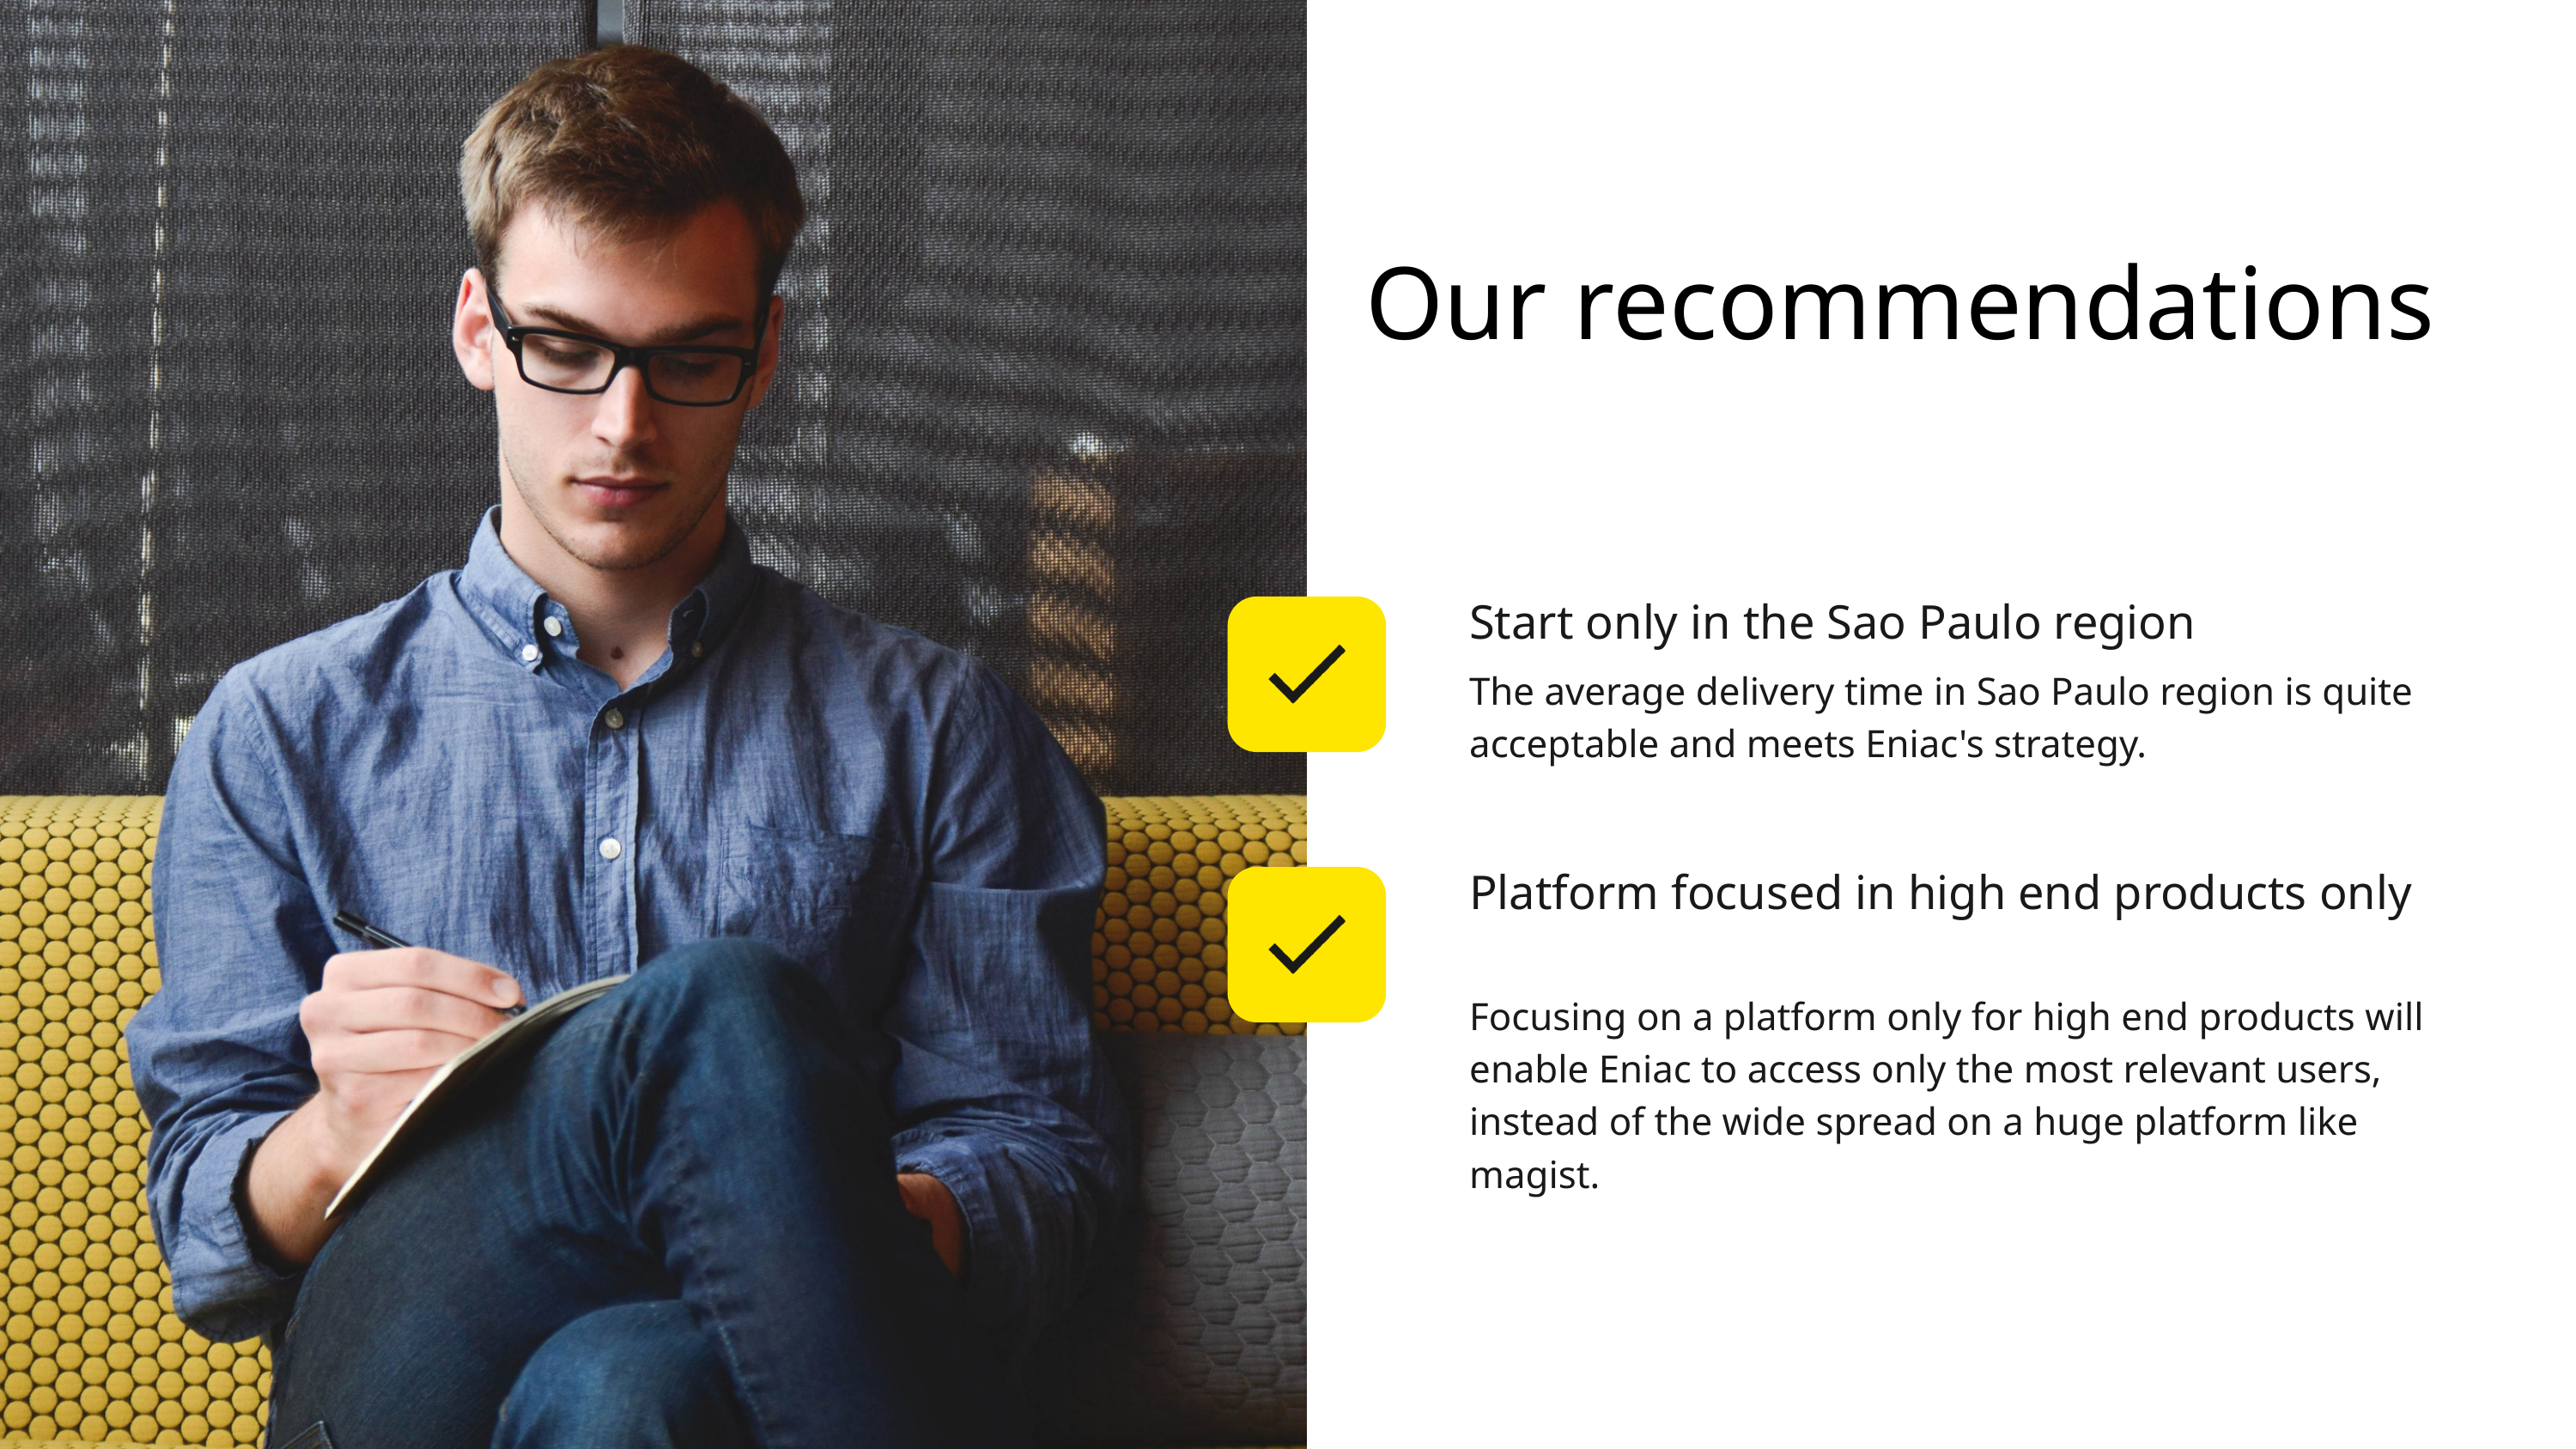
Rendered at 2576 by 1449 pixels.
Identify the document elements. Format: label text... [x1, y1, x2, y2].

picture [0, 0, 1307, 1449]
picture [1268, 914, 1346, 974]
text_box Start only in the Sao Paulo region [1469, 592, 2432, 649]
text_box [1227, 866, 1387, 1023]
text_box The average delivery time in Sao Paulo region is quite acceptable and meets Eniac's strategy. [1469, 660, 2432, 766]
text_box Platform focused in high end products only [1469, 862, 2432, 919]
text_box [1227, 596, 1387, 753]
text_box Our recommendations [1365, 239, 2473, 360]
picture [1268, 644, 1346, 704]
text_box Focusing on a platform only for high end products will enable Eniac to access only the most relevant users, instead of the wide spread on a huge platform like magist. [1469, 985, 2432, 1196]
